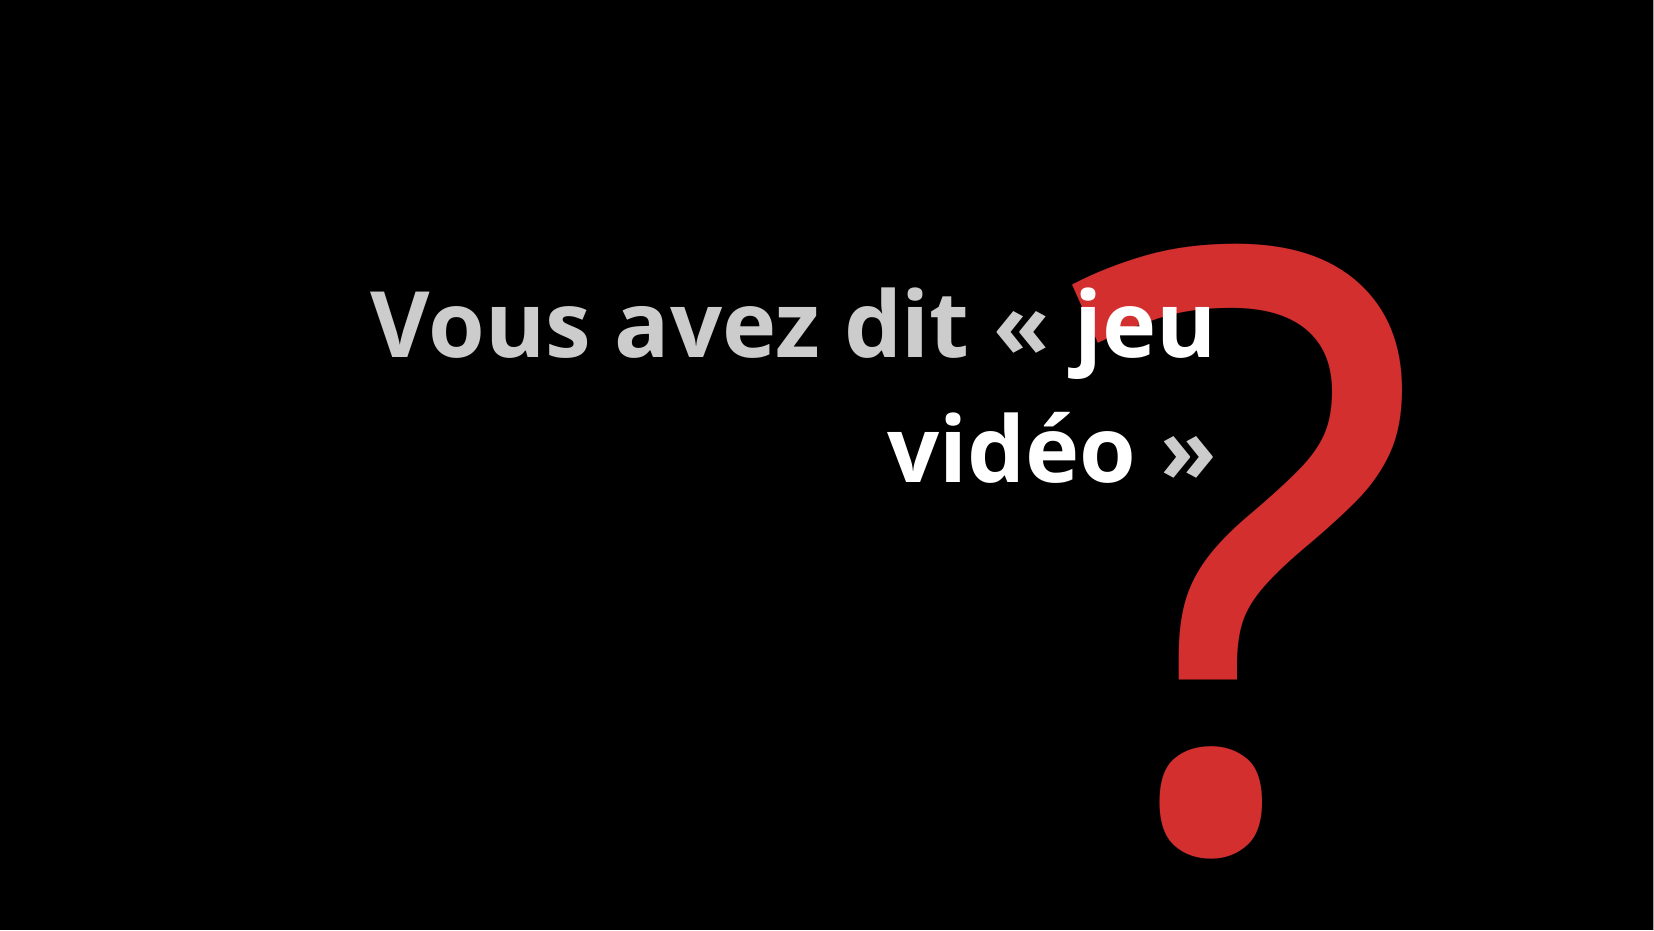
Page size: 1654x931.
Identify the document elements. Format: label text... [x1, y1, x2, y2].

text_box Vous avez dit « jeu vidéo » [153, 259, 1217, 370]
text_box ? [1062, 0, 1524, 931]
